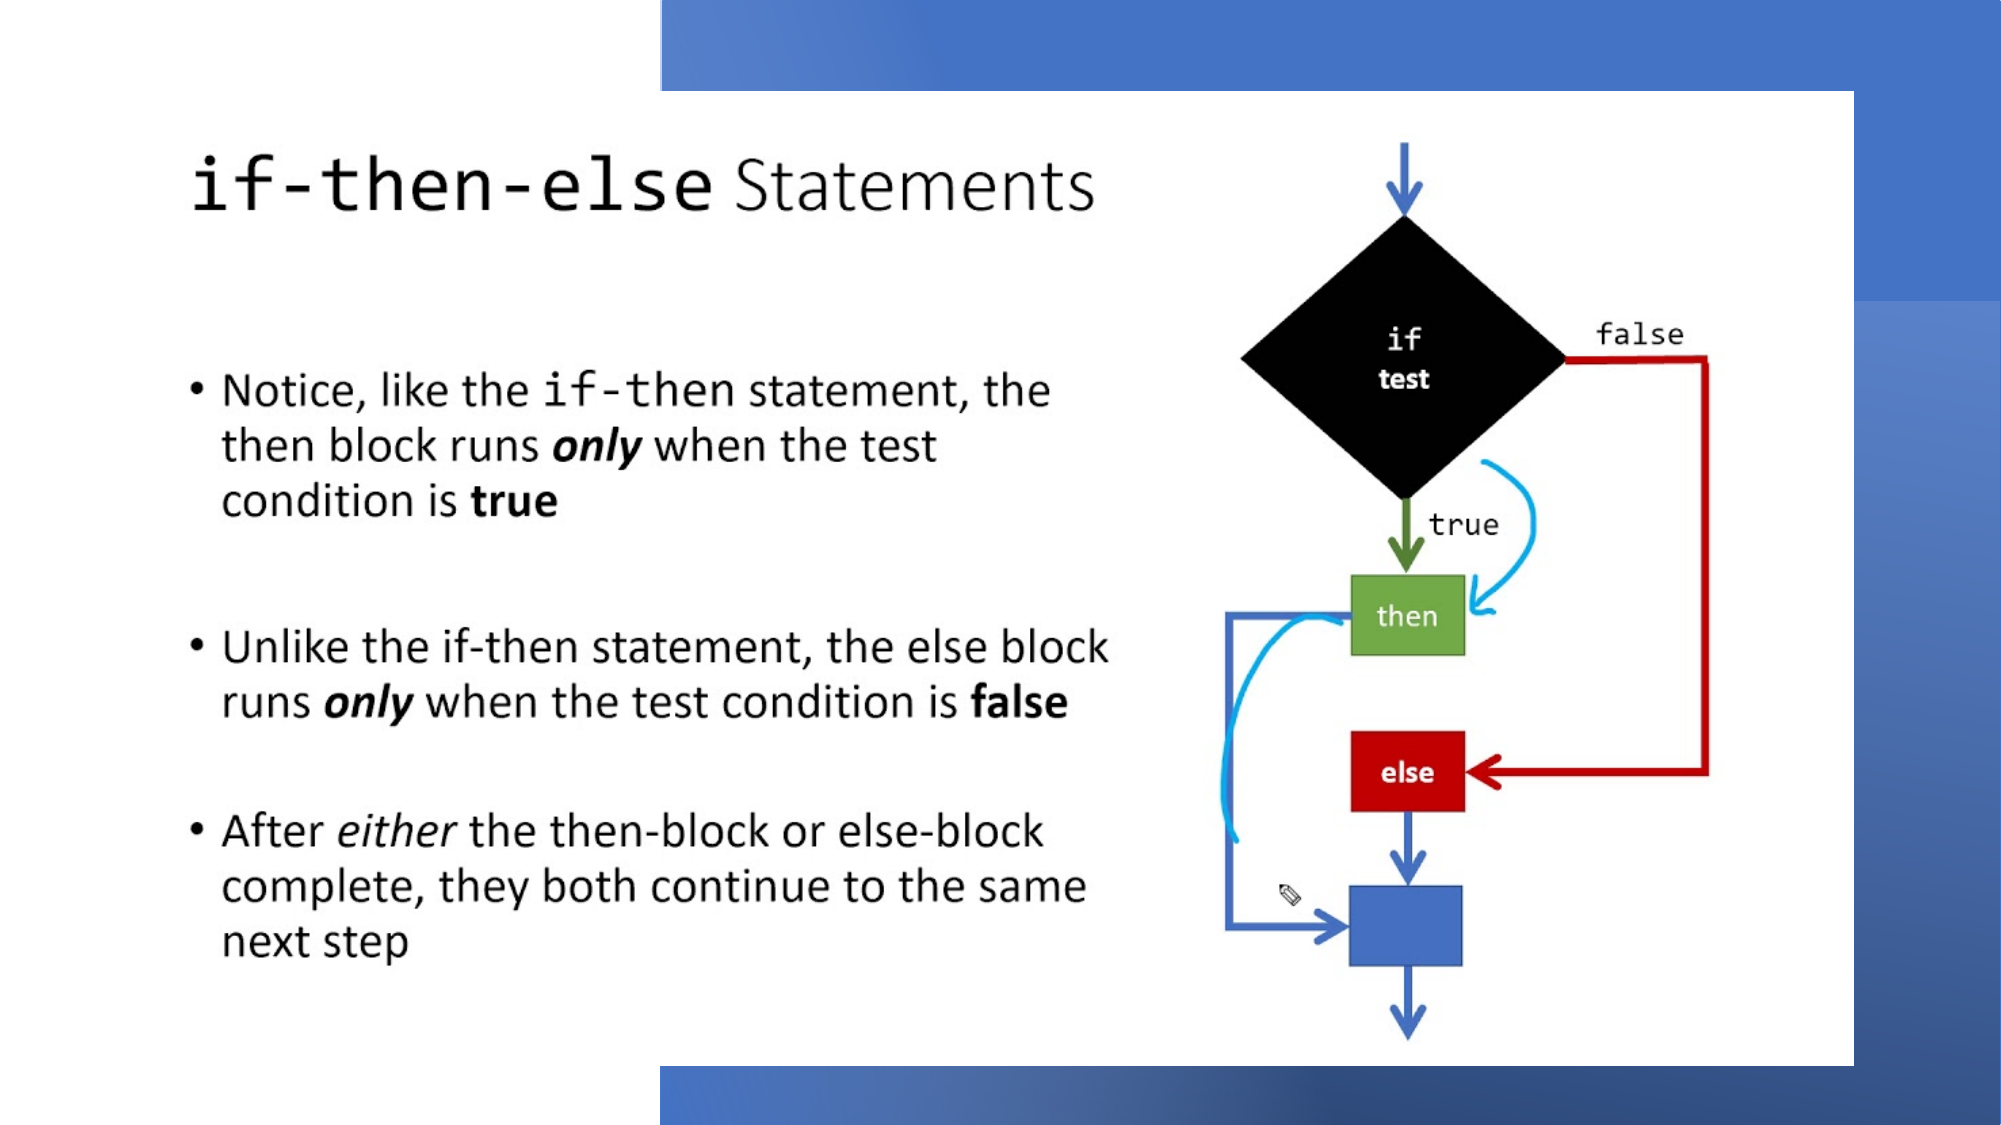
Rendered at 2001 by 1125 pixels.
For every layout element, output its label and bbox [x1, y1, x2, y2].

picture [120, 91, 1854, 1066]
text_box [0, 0, 2000, 1125]
